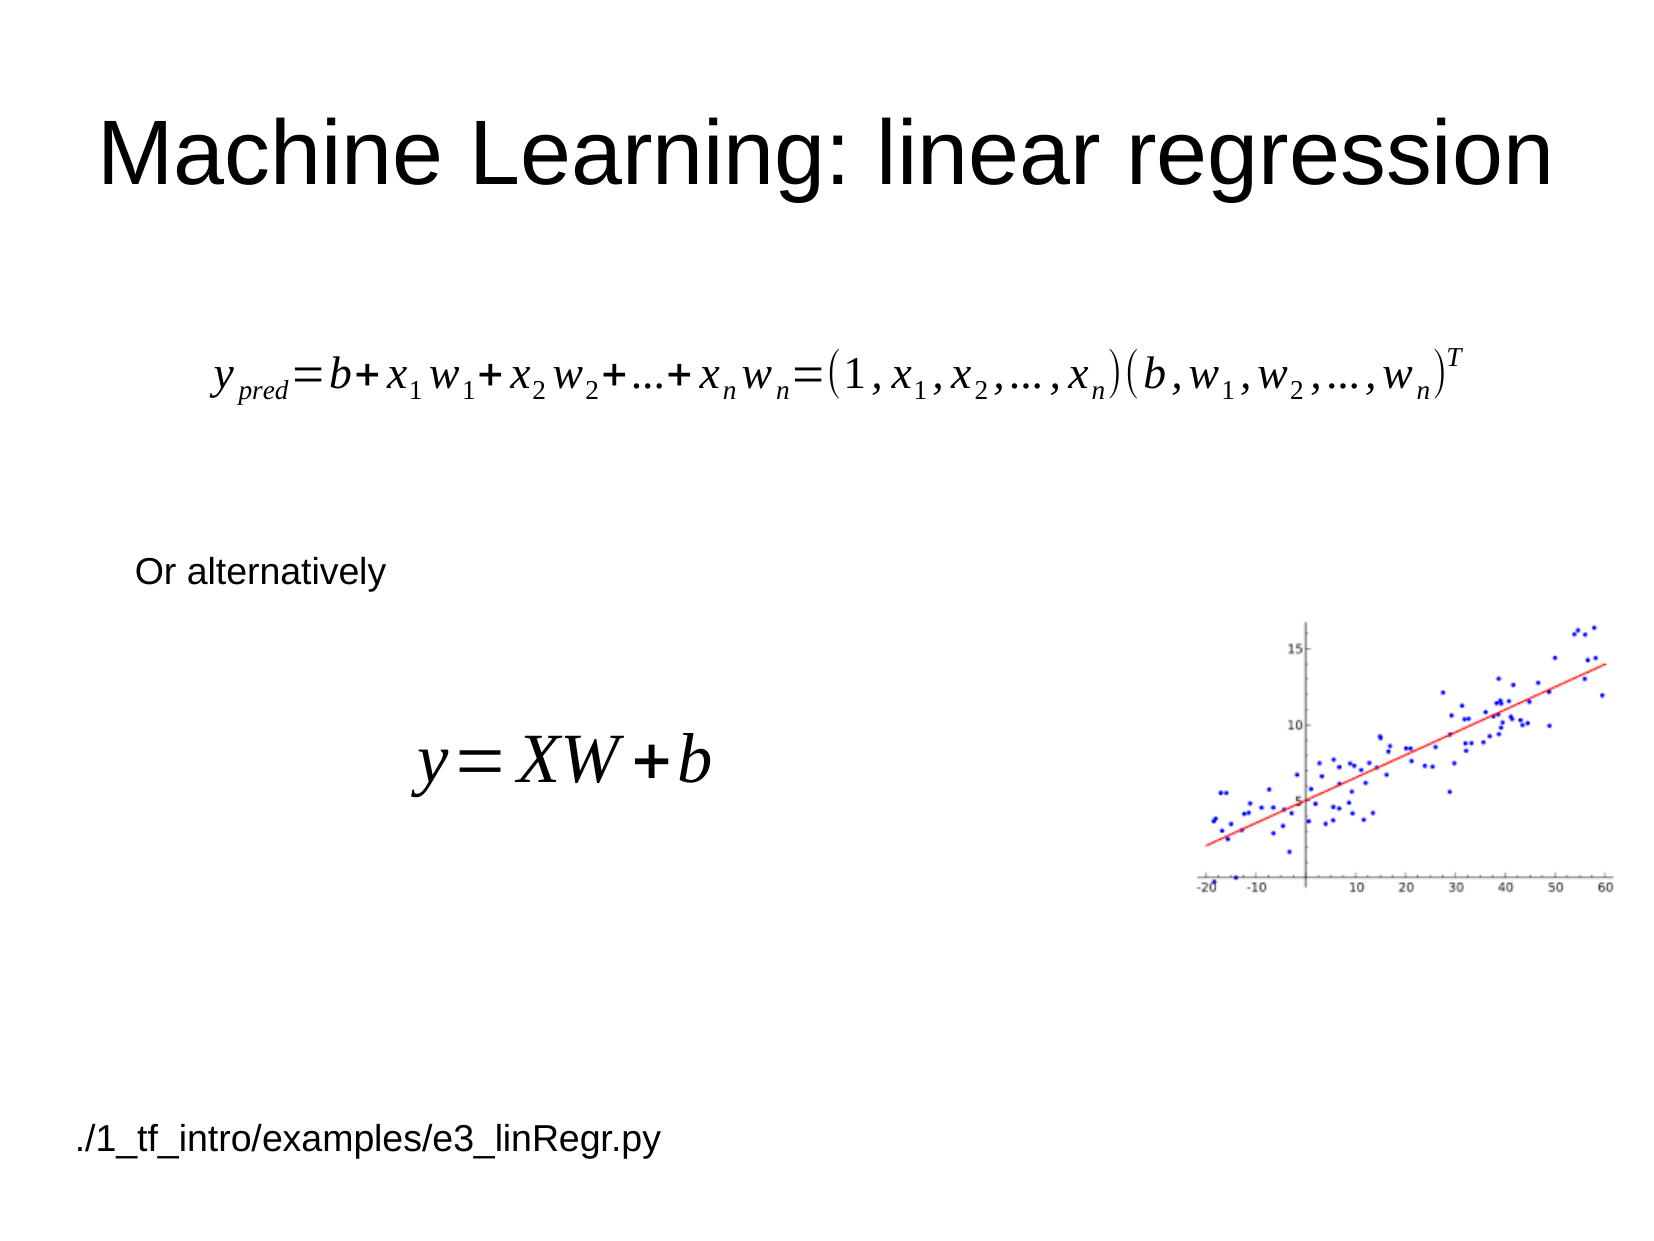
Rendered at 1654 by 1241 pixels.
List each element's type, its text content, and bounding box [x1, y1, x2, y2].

text_box Or alternatively [120, 543, 586, 601]
text_box ./1_tf_intro/examples/e3_linRegr.py [60, 1109, 901, 1186]
title Machine Learning: linear regression [82, 49, 1571, 257]
picture [1188, 614, 1621, 901]
chart [401, 720, 721, 799]
chart [201, 341, 1471, 406]
